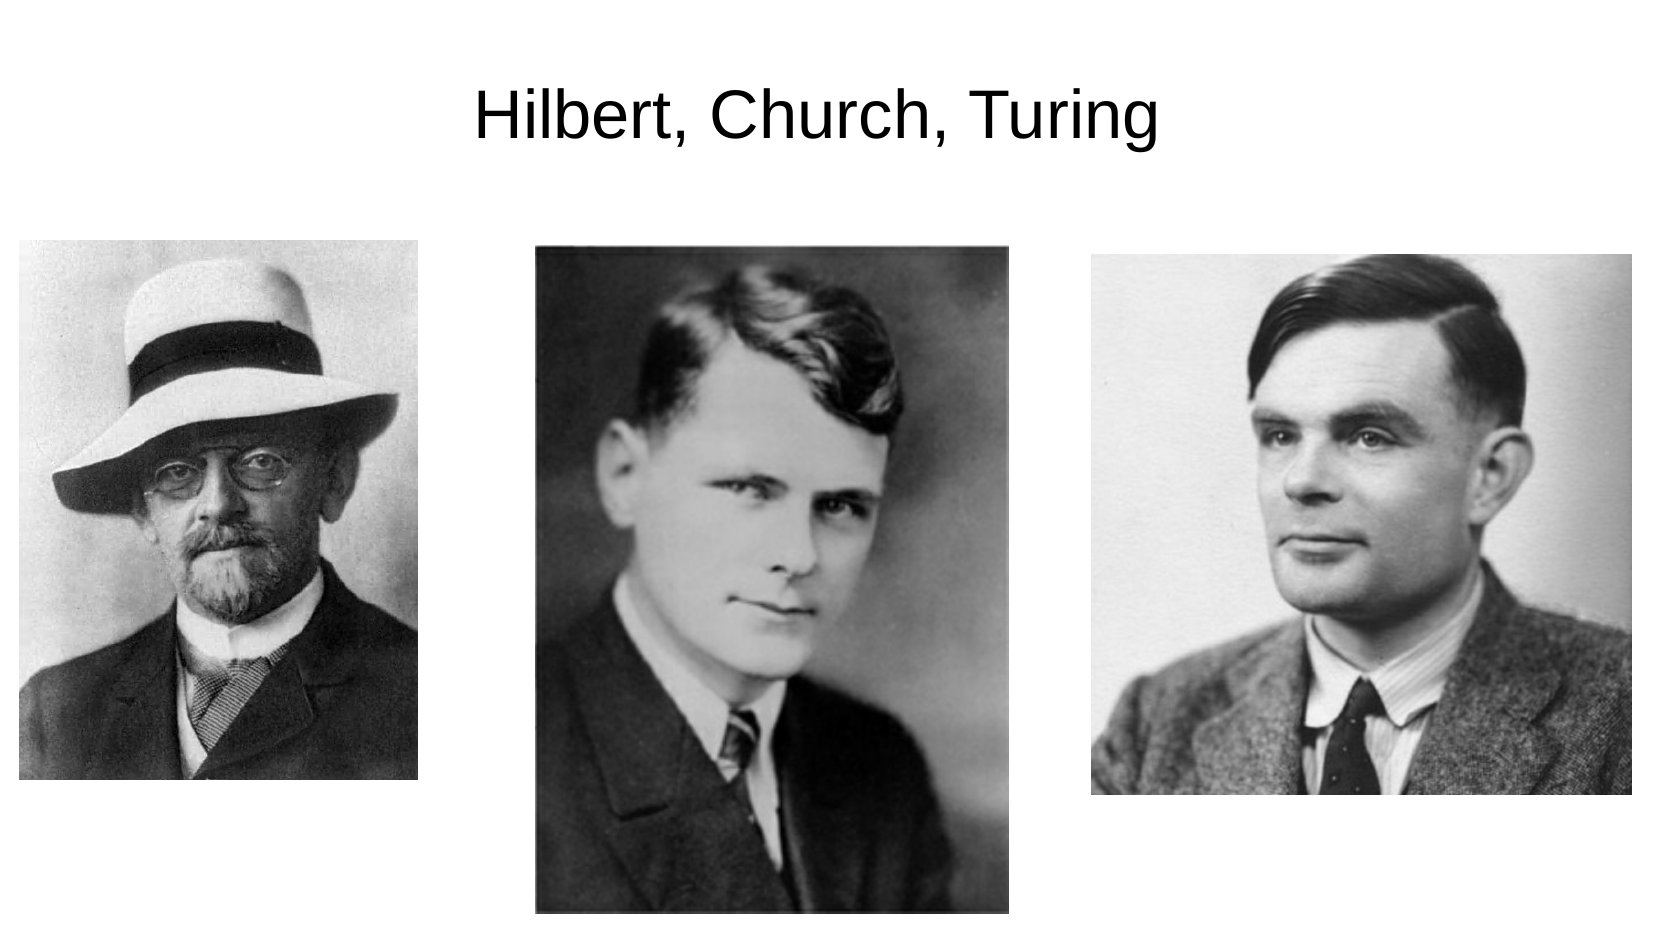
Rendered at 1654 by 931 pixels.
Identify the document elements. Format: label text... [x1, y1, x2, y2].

picture [19, 240, 418, 781]
picture [535, 245, 1009, 914]
title Hilbert, Church, Turing [82, 37, 1571, 193]
picture [1091, 254, 1632, 796]
